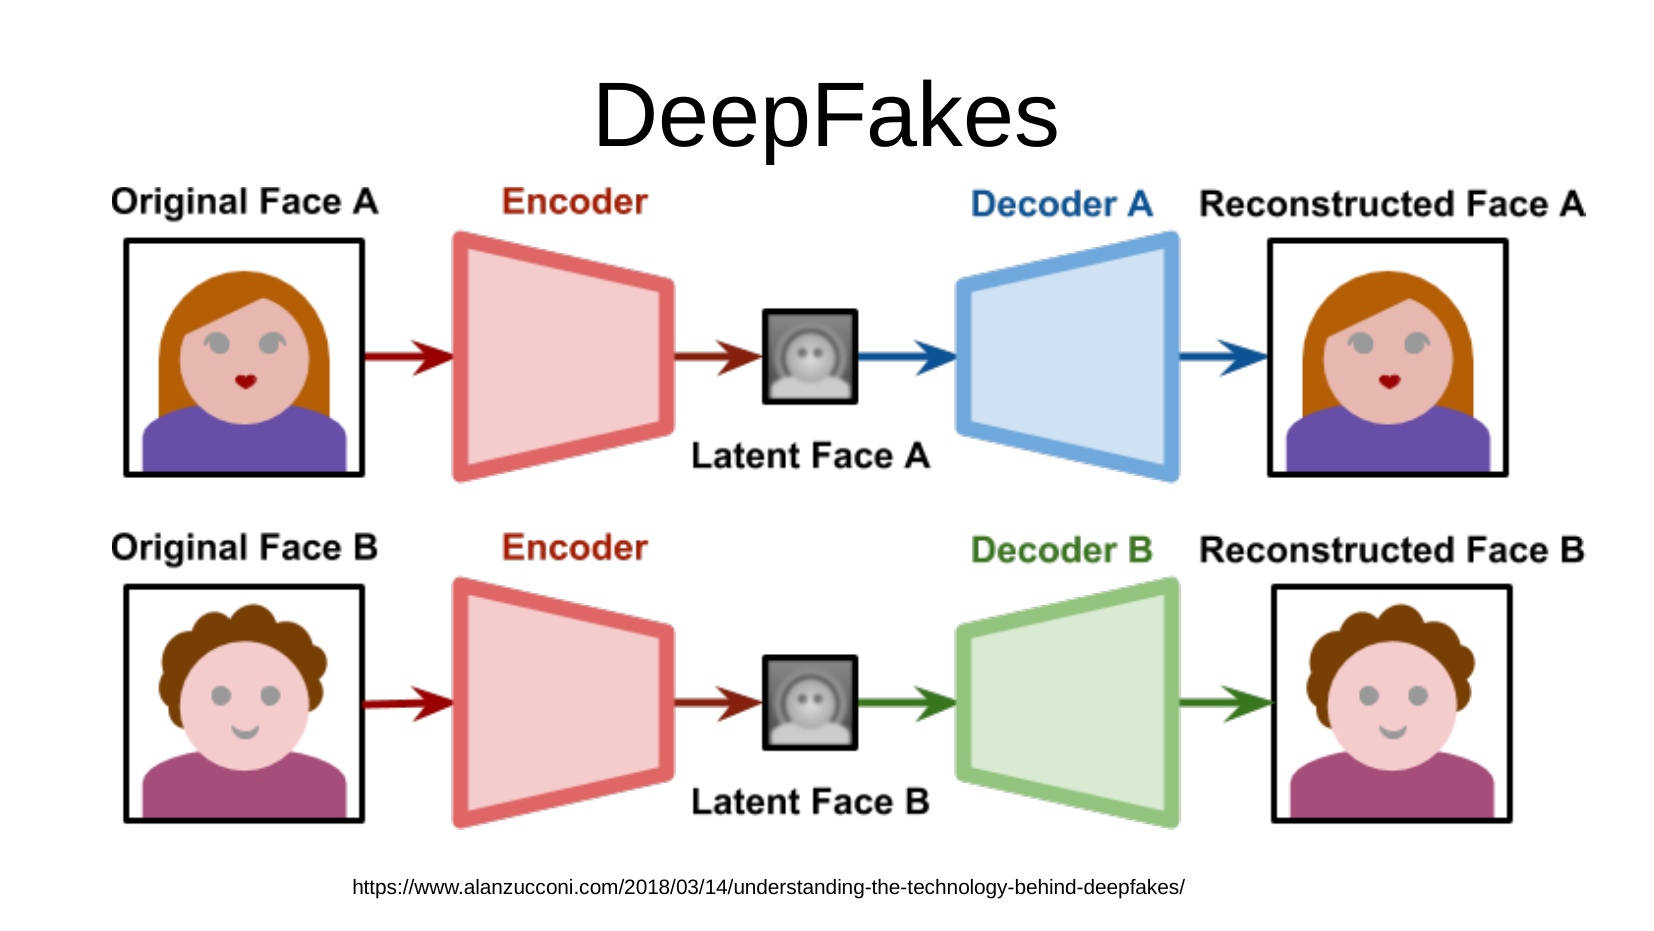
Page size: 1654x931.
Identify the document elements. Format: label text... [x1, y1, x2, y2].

text_box https://www.alanzucconi.com/2018/03/14/understanding-the-technology-behind-deepfakes/ [337, 868, 1313, 931]
picture [112, 187, 1586, 830]
title DeepFakes [82, 37, 1571, 193]
